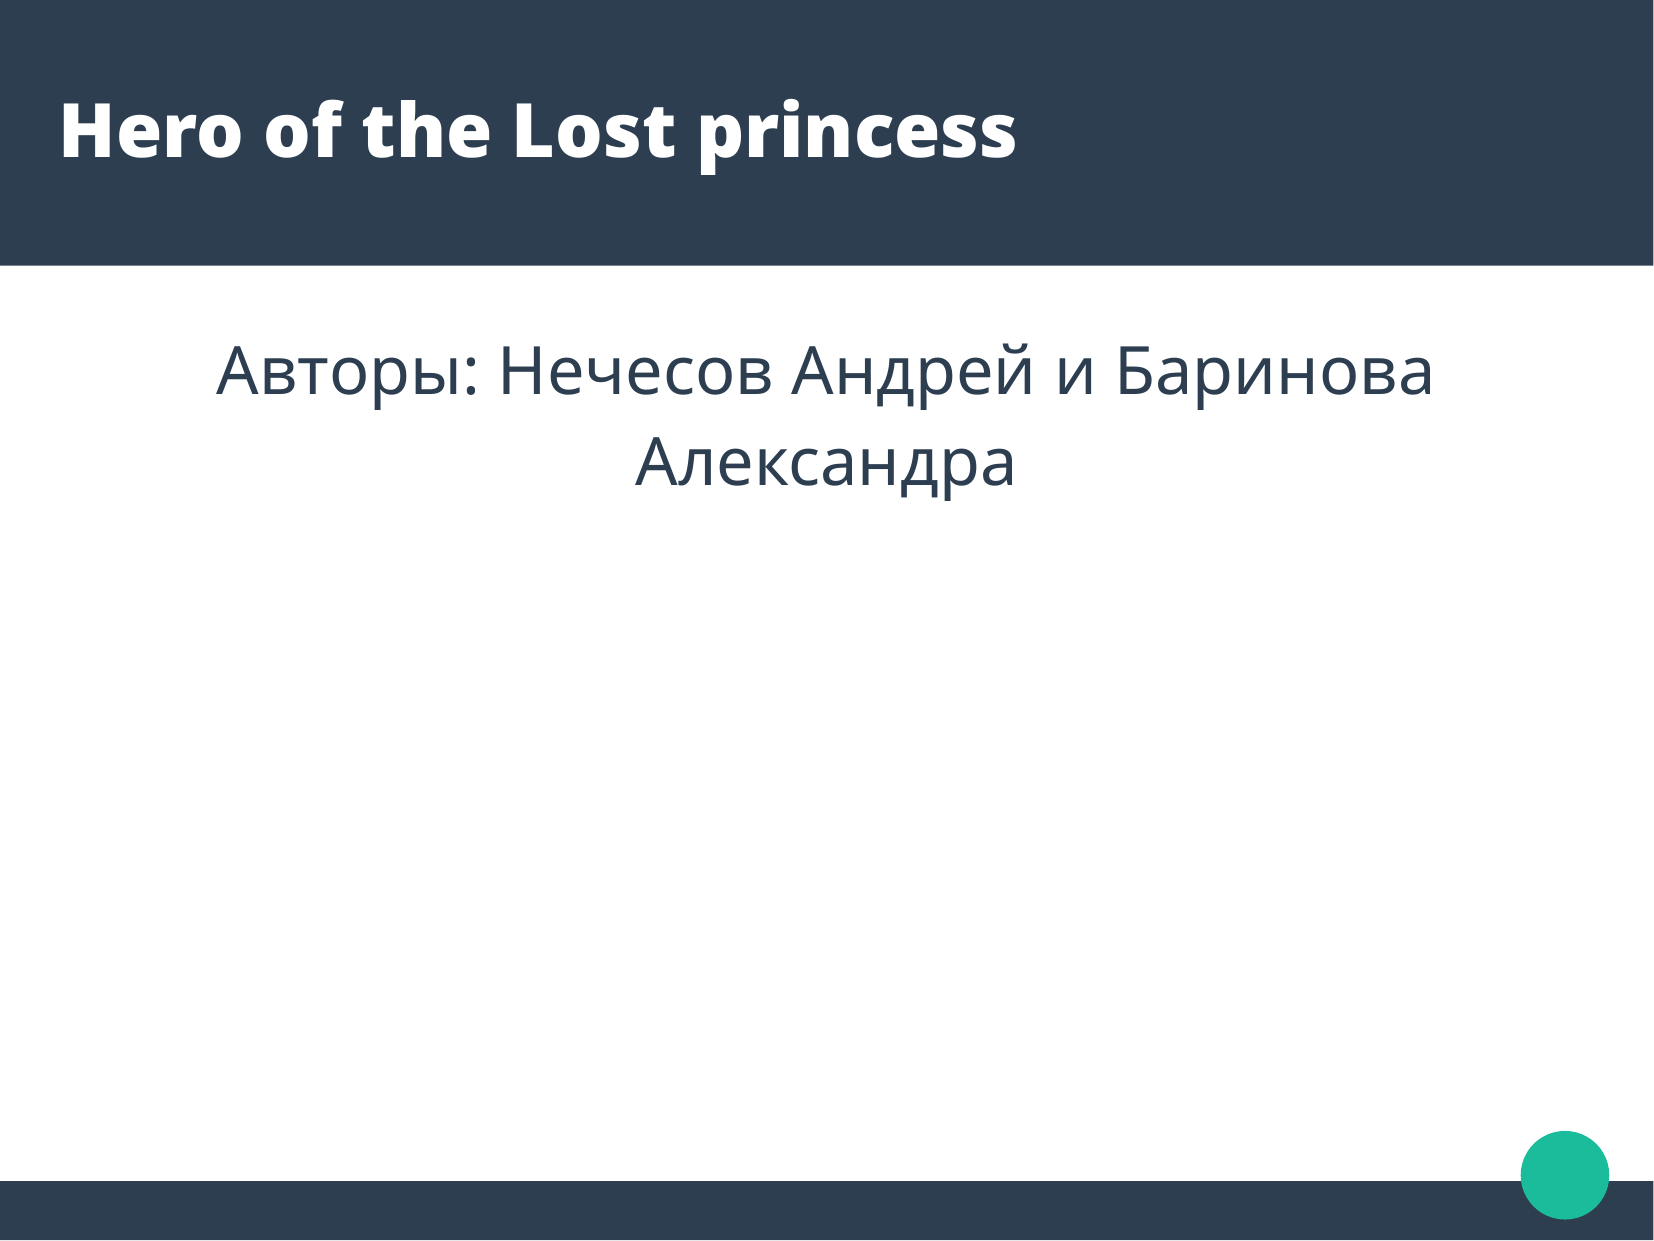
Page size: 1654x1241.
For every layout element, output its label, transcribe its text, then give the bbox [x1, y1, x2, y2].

text_box Авторы: Нечесов Андрей и Баринова Александра [59, 49, 1595, 779]
